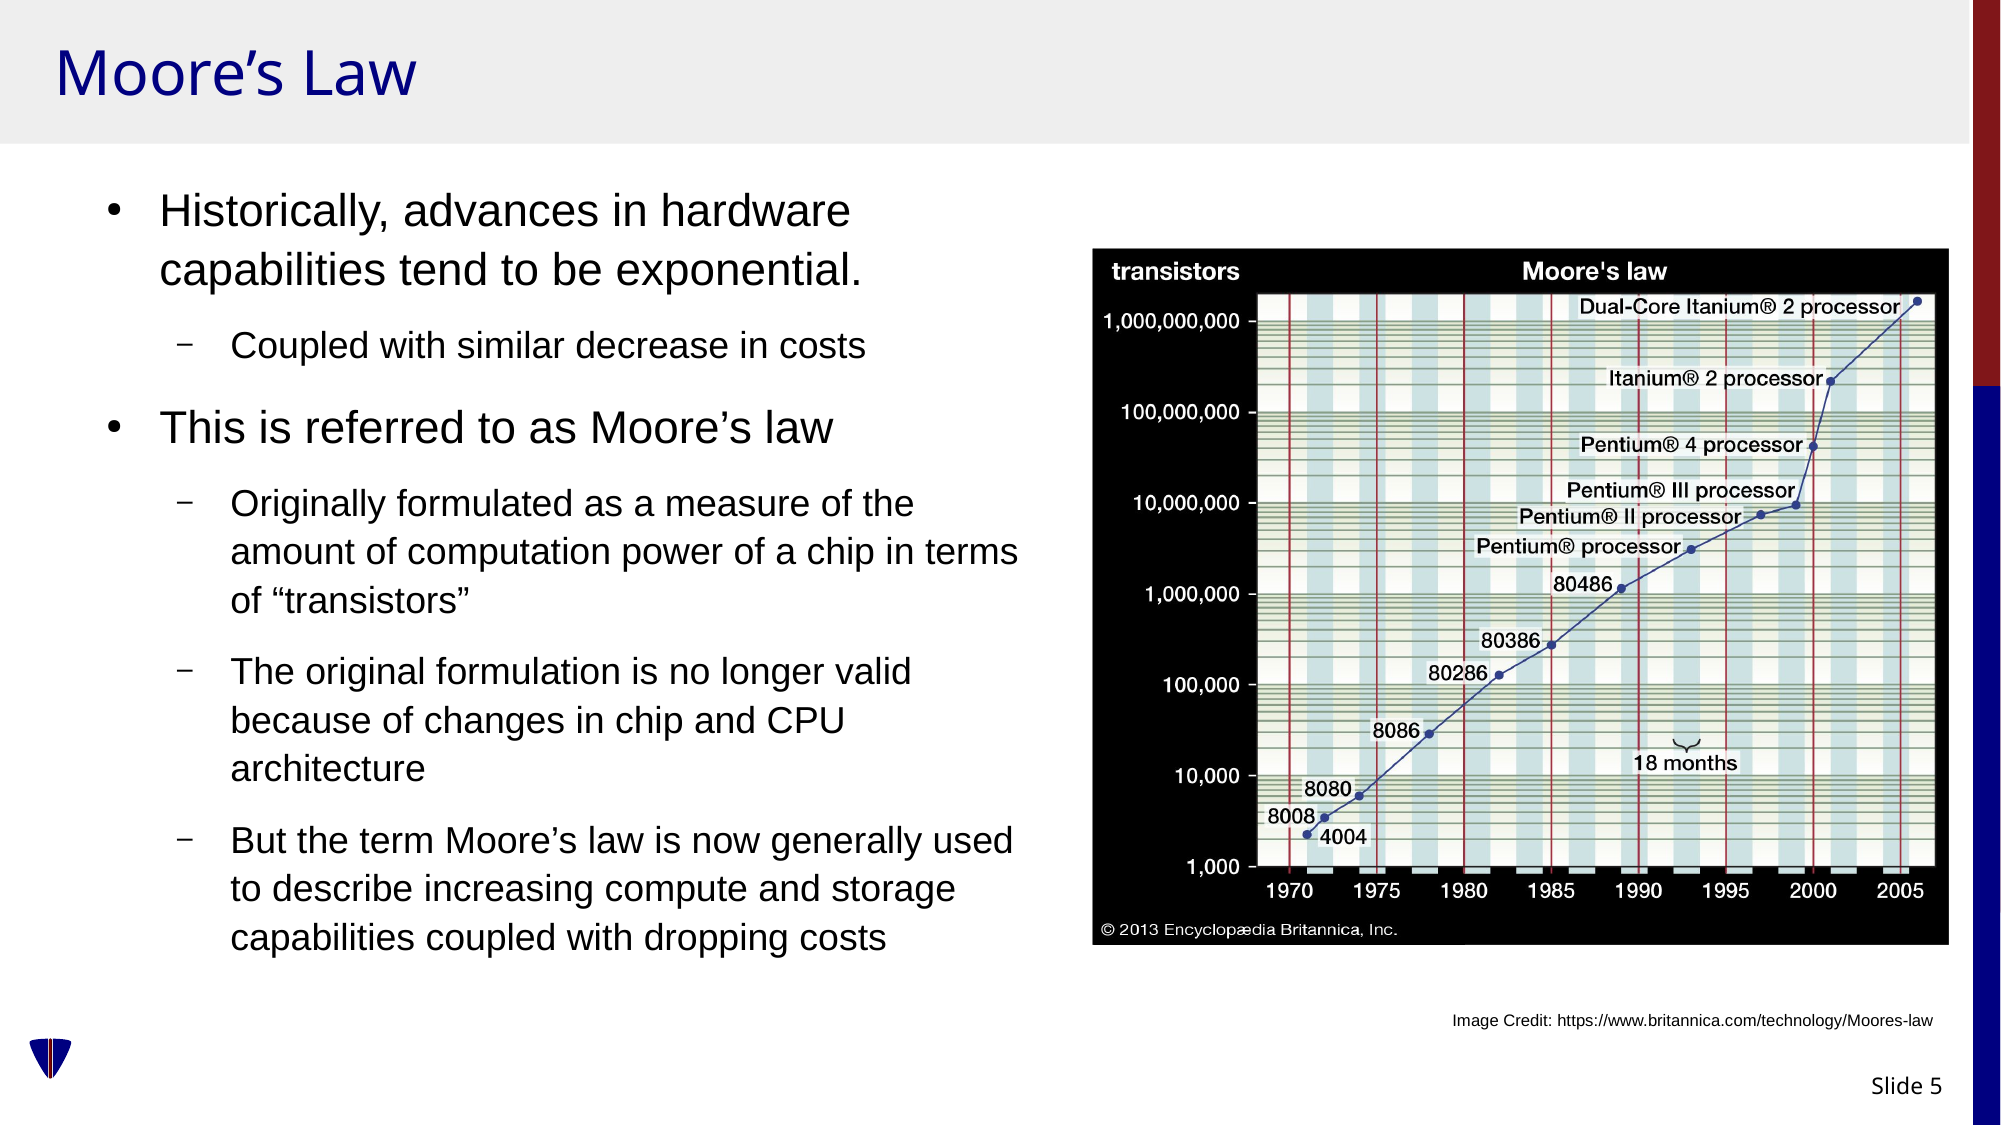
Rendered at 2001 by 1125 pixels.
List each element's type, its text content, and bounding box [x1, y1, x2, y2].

picture [1092, 248, 1949, 945]
title Moore’s Law [0, 0, 1970, 144]
text_box Image Credit: https://www.britannica.com/technology/Moores-law [1299, 1003, 1949, 1063]
list Historically, advances in hardware capabilities tend to be exponential. Coupled with similar decrease in costs This is referred to as Moore’s law Originally formulated as a measure of the amount of computation power of a chip in terms of “transistors” The original formulation is no longer valid because of changes in chip and CPU architecture But the term Moore’s law is now generally used to describe increasing compute and storage capabilities coupled with dropping costs [88, 177, 1034, 1004]
